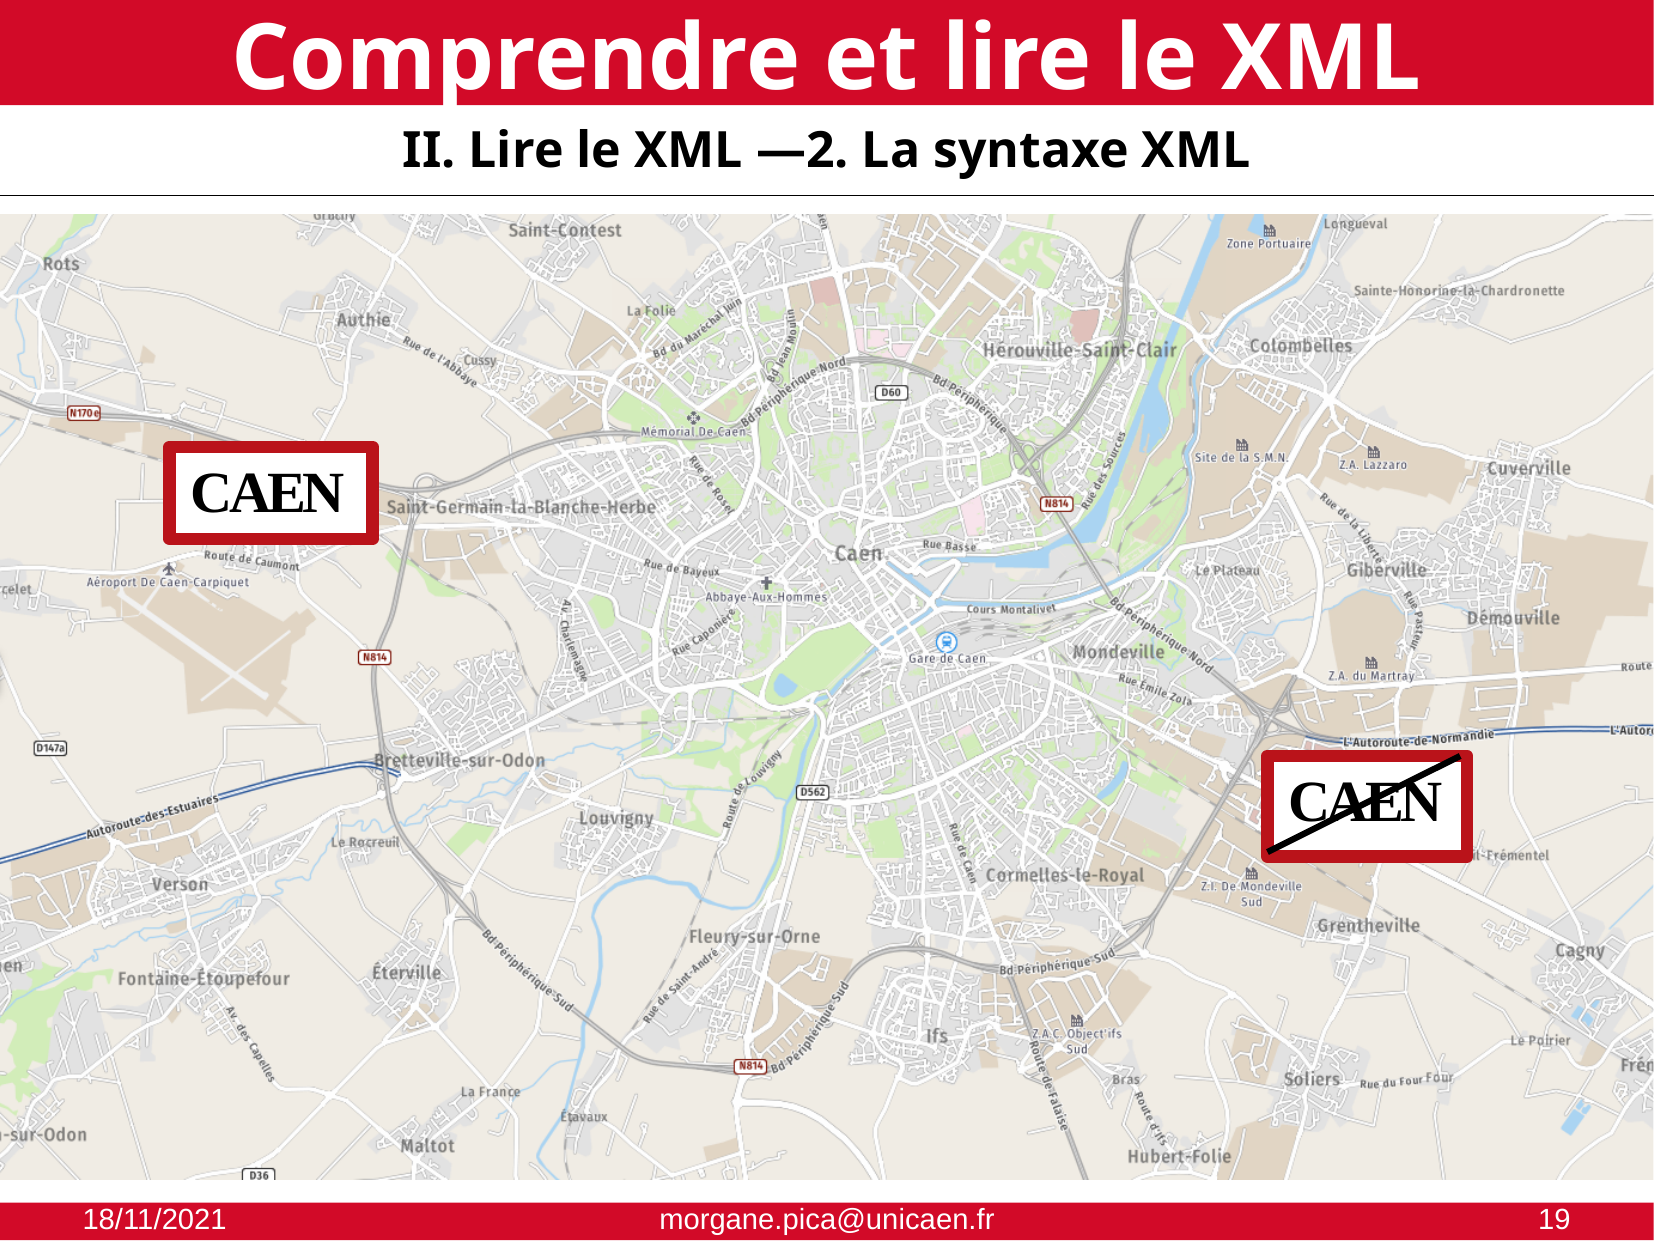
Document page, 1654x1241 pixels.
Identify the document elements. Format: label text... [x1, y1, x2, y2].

title II. Lire le XML —2. La syntaxe XML [0, 106, 1654, 191]
title Comprendre et lire le XML [0, 0, 1654, 106]
text_box CAEN [169, 446, 373, 539]
text_box CAEN [1267, 755, 1453, 848]
text_box CAEN [1267, 755, 1468, 857]
picture [0, 214, 1654, 1180]
